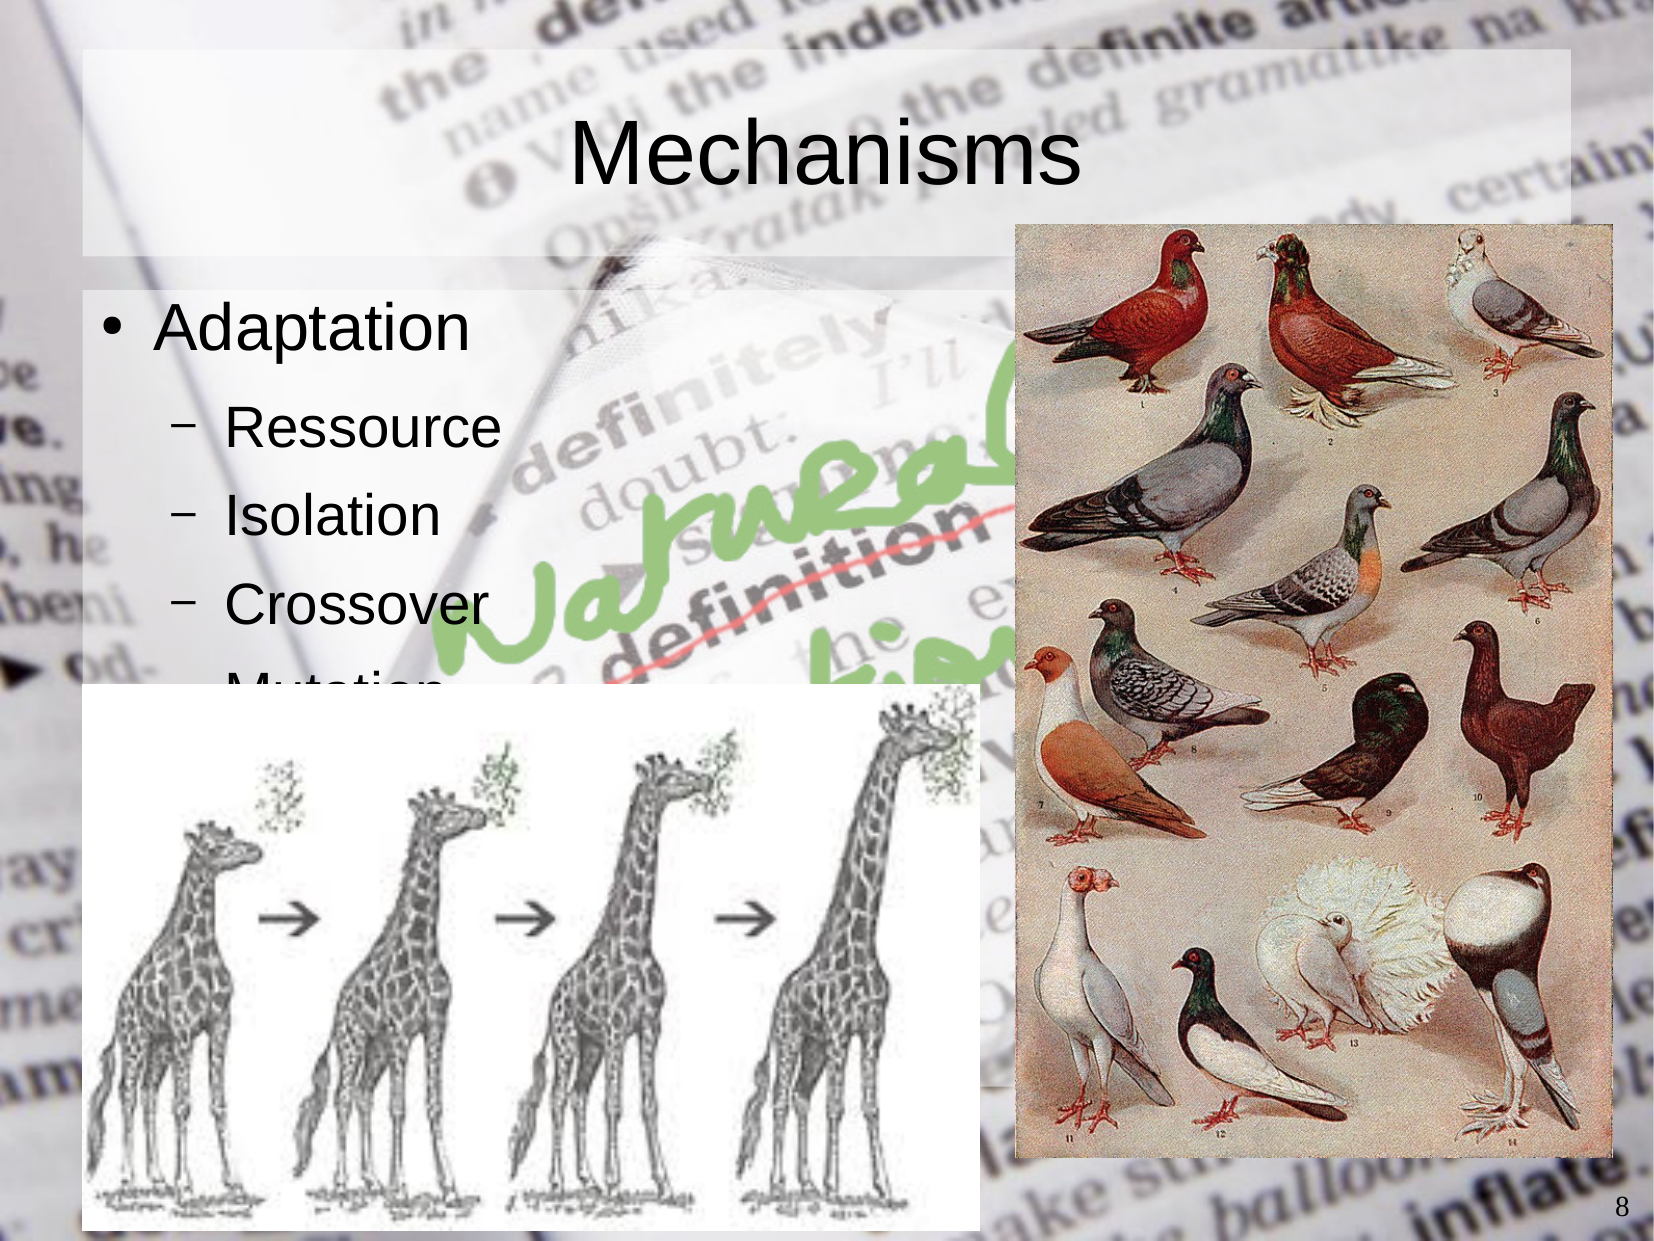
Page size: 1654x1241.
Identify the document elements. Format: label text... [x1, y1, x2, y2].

list Adaptation Ressource Isolation Crossover Mutation [82, 290, 1015, 1087]
title Mechanisms [82, 49, 1571, 257]
picture [0, 0, 1654, 1241]
